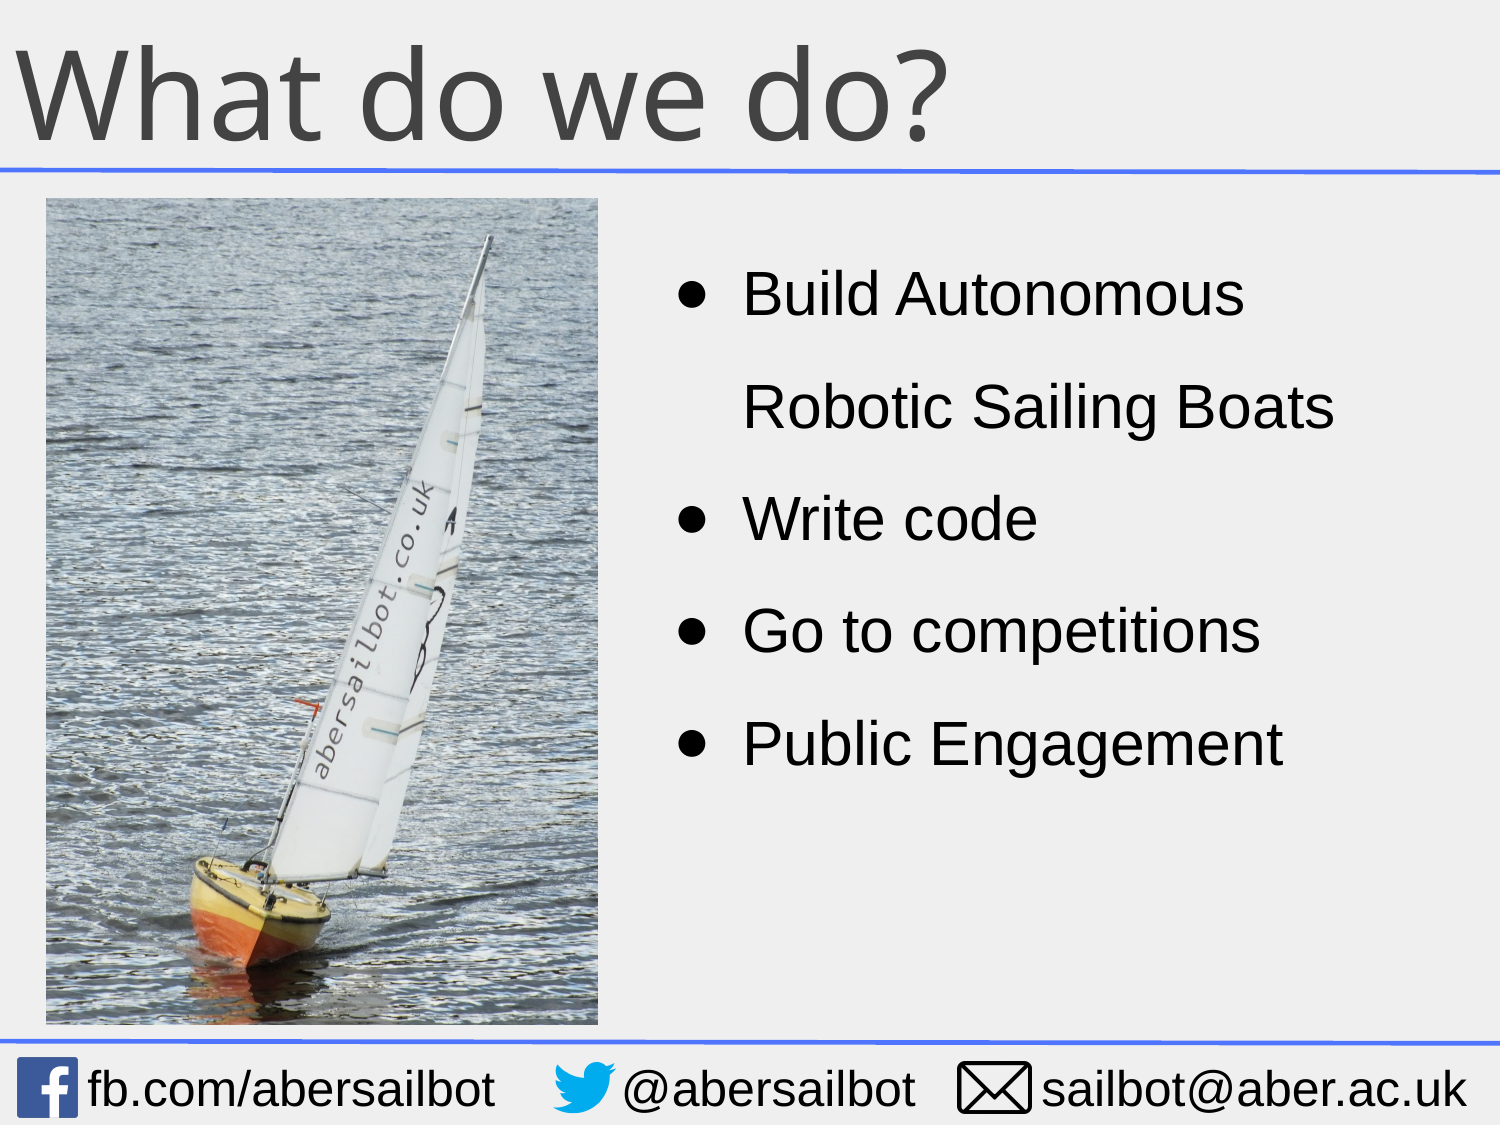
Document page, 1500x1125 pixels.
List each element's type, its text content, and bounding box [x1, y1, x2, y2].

picture [46, 198, 598, 1025]
picture [957, 1061, 1032, 1115]
text_box Build Autonomous Robotic Sailing Boats Write code Go to competitions Public Engagement [652, 200, 1440, 724]
text_box fb.com/abersailbot @abersailbot sailbot@aber.ac.uk [0, 1044, 1500, 1125]
text_box What do we do? [0, 0, 1500, 169]
picture [16, 1056, 79, 1119]
text_box What do we do? [0, 173, 1500, 182]
picture [553, 1056, 616, 1119]
